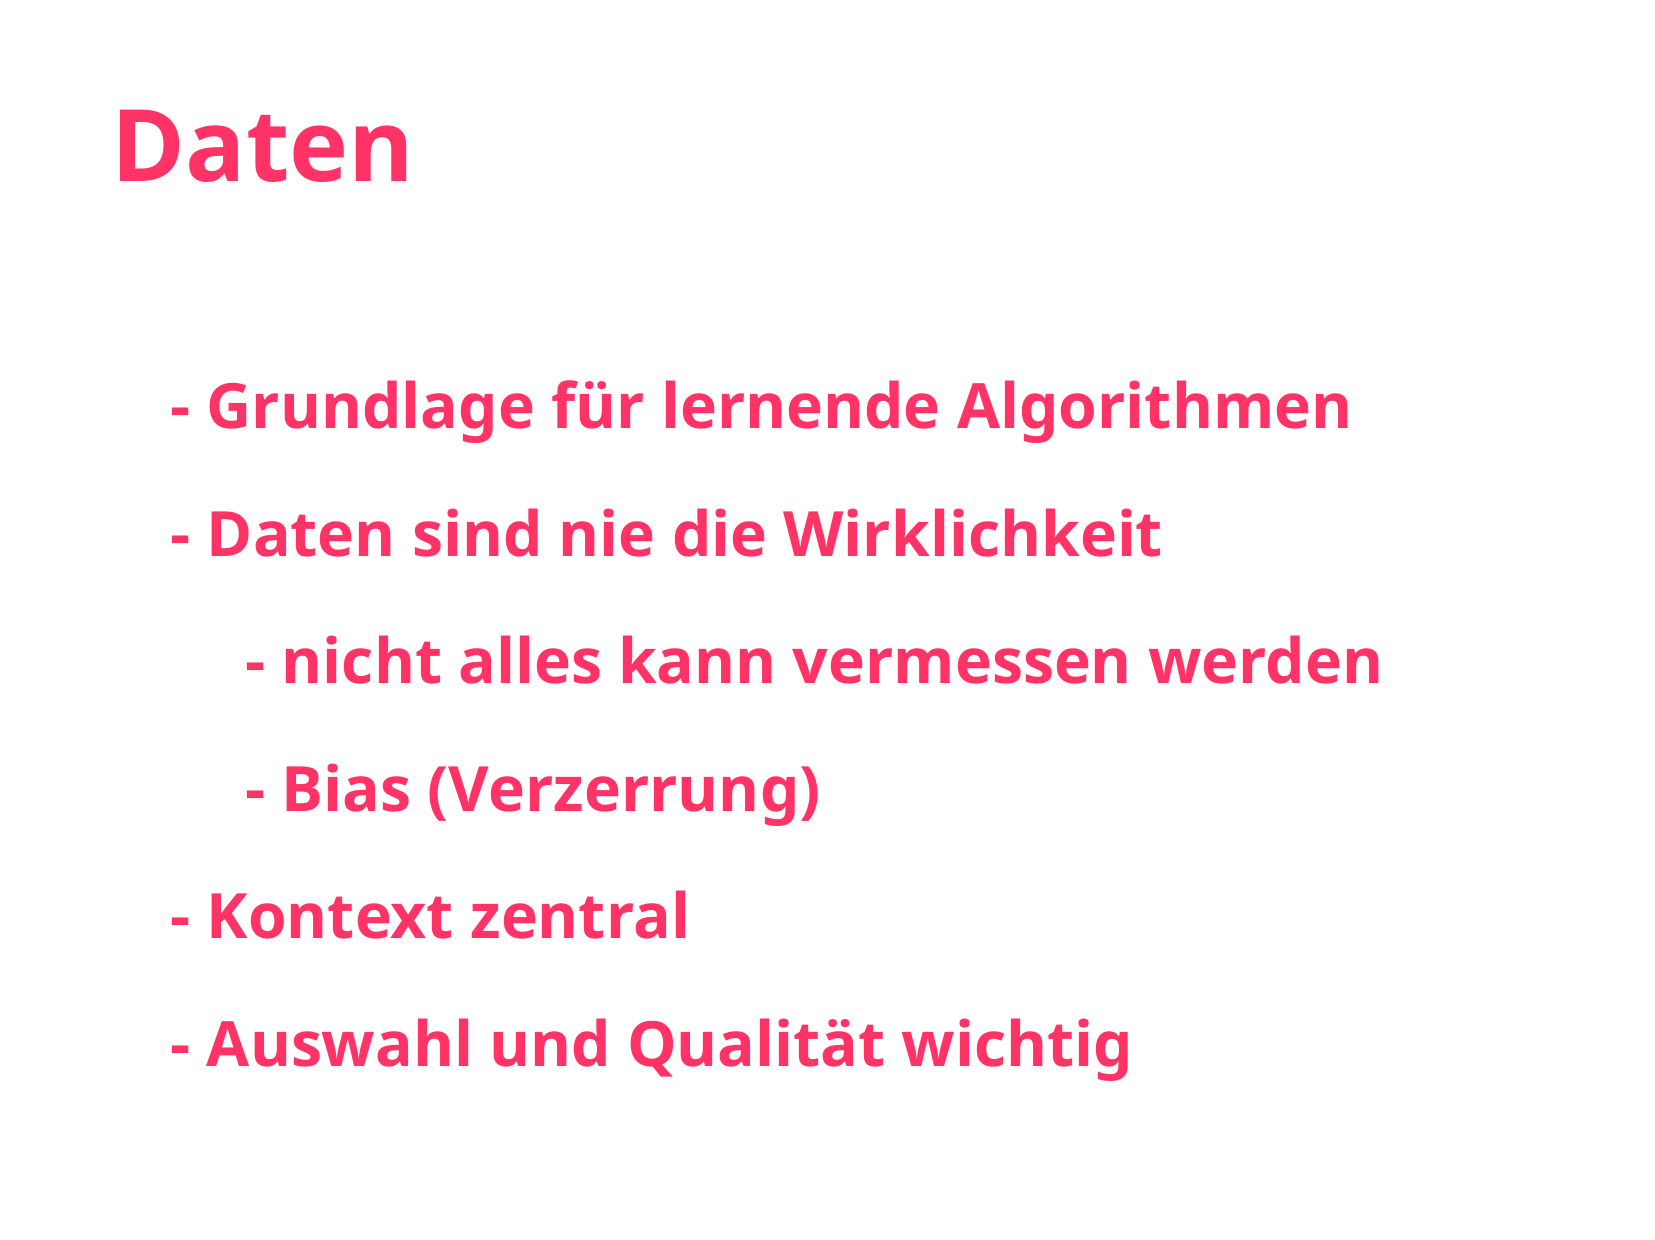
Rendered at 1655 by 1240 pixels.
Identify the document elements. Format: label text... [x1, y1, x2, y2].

text_box Daten [96, 67, 1447, 195]
title - Grundlage für lernende Algorithmen - Daten sind nie die Wirklichkeit - nicht alles kann vermessen werden - Bias (Verzerrung) - Kontext zentral - Auswahl und Qualität wichtig [135, 350, 1531, 1054]
